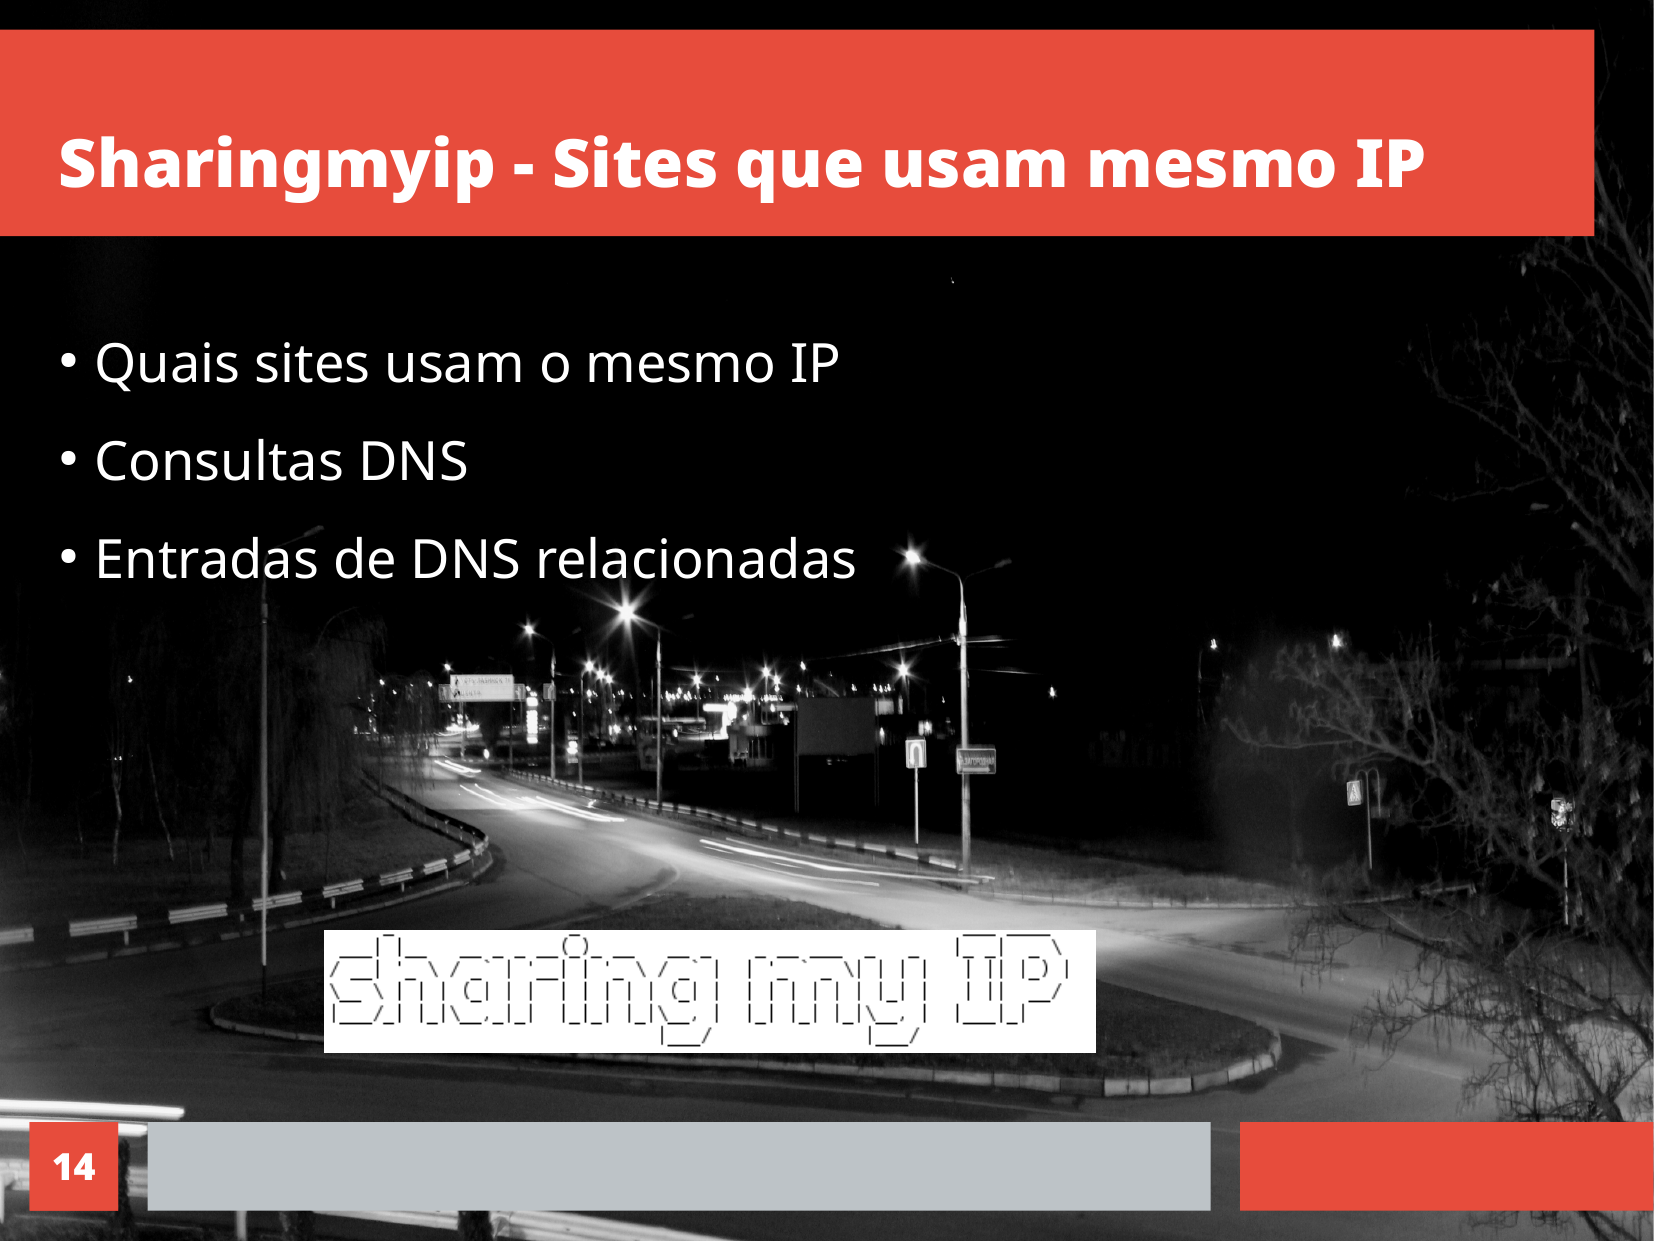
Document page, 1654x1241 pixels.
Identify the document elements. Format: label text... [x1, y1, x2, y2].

list Quais sites usam o mesmo IP Consultas DNS Entradas de DNS relacionadas [59, 324, 1565, 1093]
title Sharingmyip - Sites que usam mesmo IP [59, 59, 1595, 207]
picture [0, 0, 1654, 1241]
